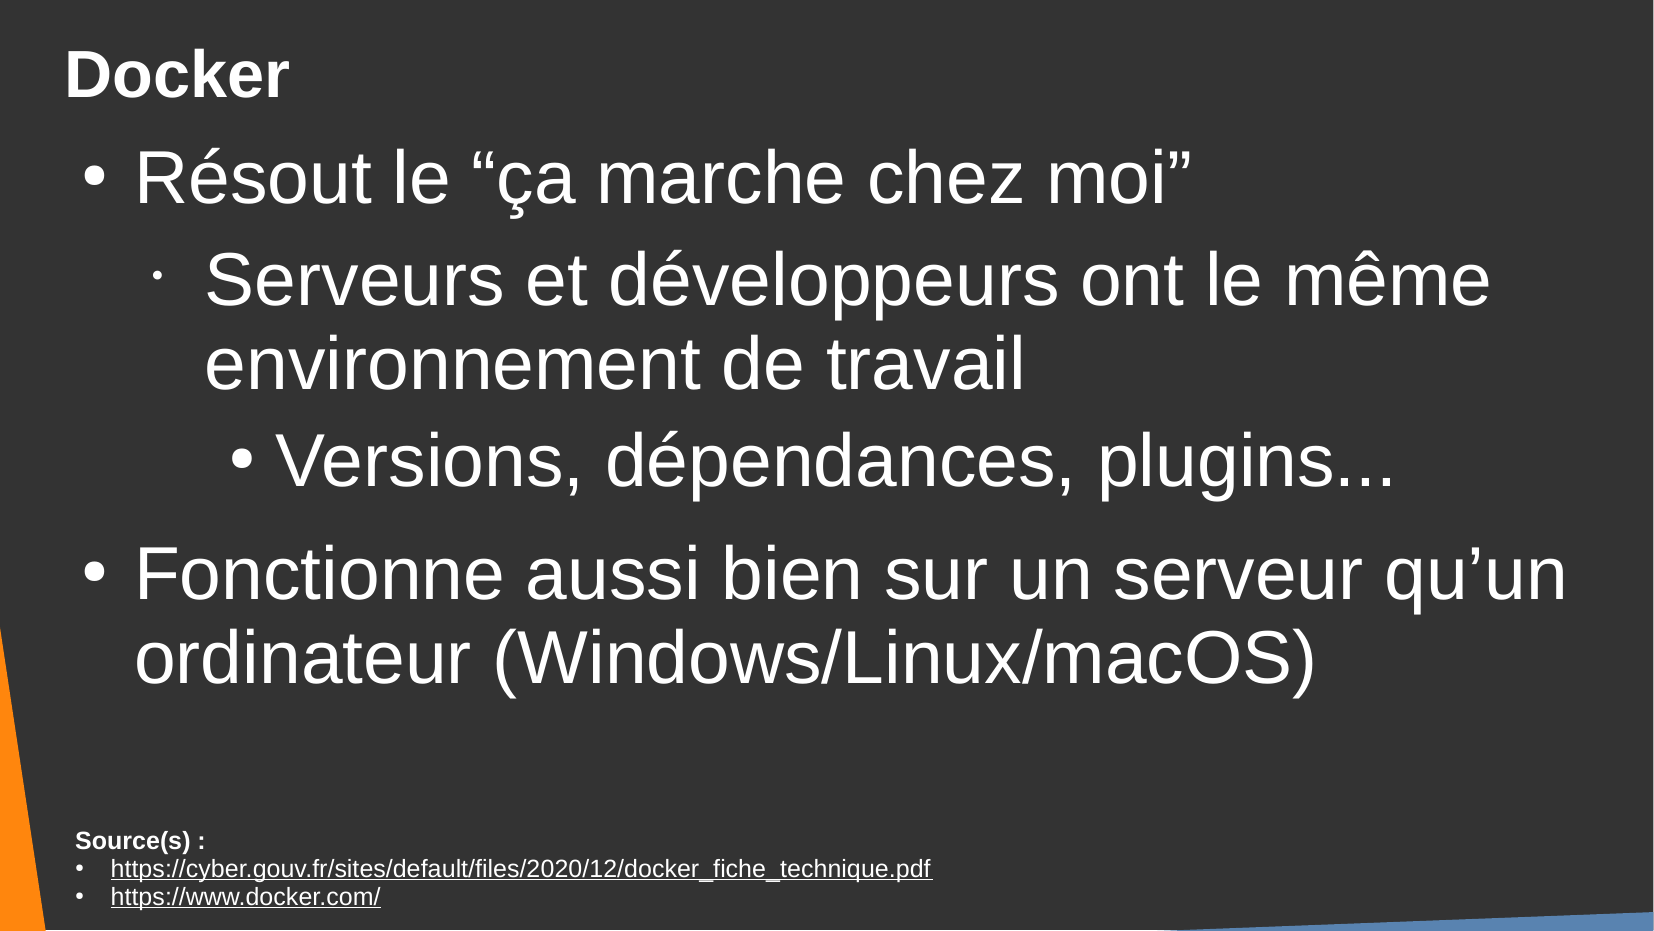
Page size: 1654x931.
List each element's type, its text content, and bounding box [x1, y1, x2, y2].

title Docker [64, 37, 1105, 119]
text_box [1157, 912, 1654, 931]
text_box [0, 627, 46, 931]
text_box Source(s) : https://cyber.gouv.fr/sites/default/files/2020/12/docker_fiche_technique.pdf https://www.docker.com/ [60, 809, 1546, 919]
list Résout le “ça marche chez moi” Serveurs et développeurs ont le même environnement de travail Versions, dépendances, plugins... Fonctionne aussi bien sur un serveur qu’un ordinateur (Windows/Linux/macOS) [63, 135, 1607, 792]
